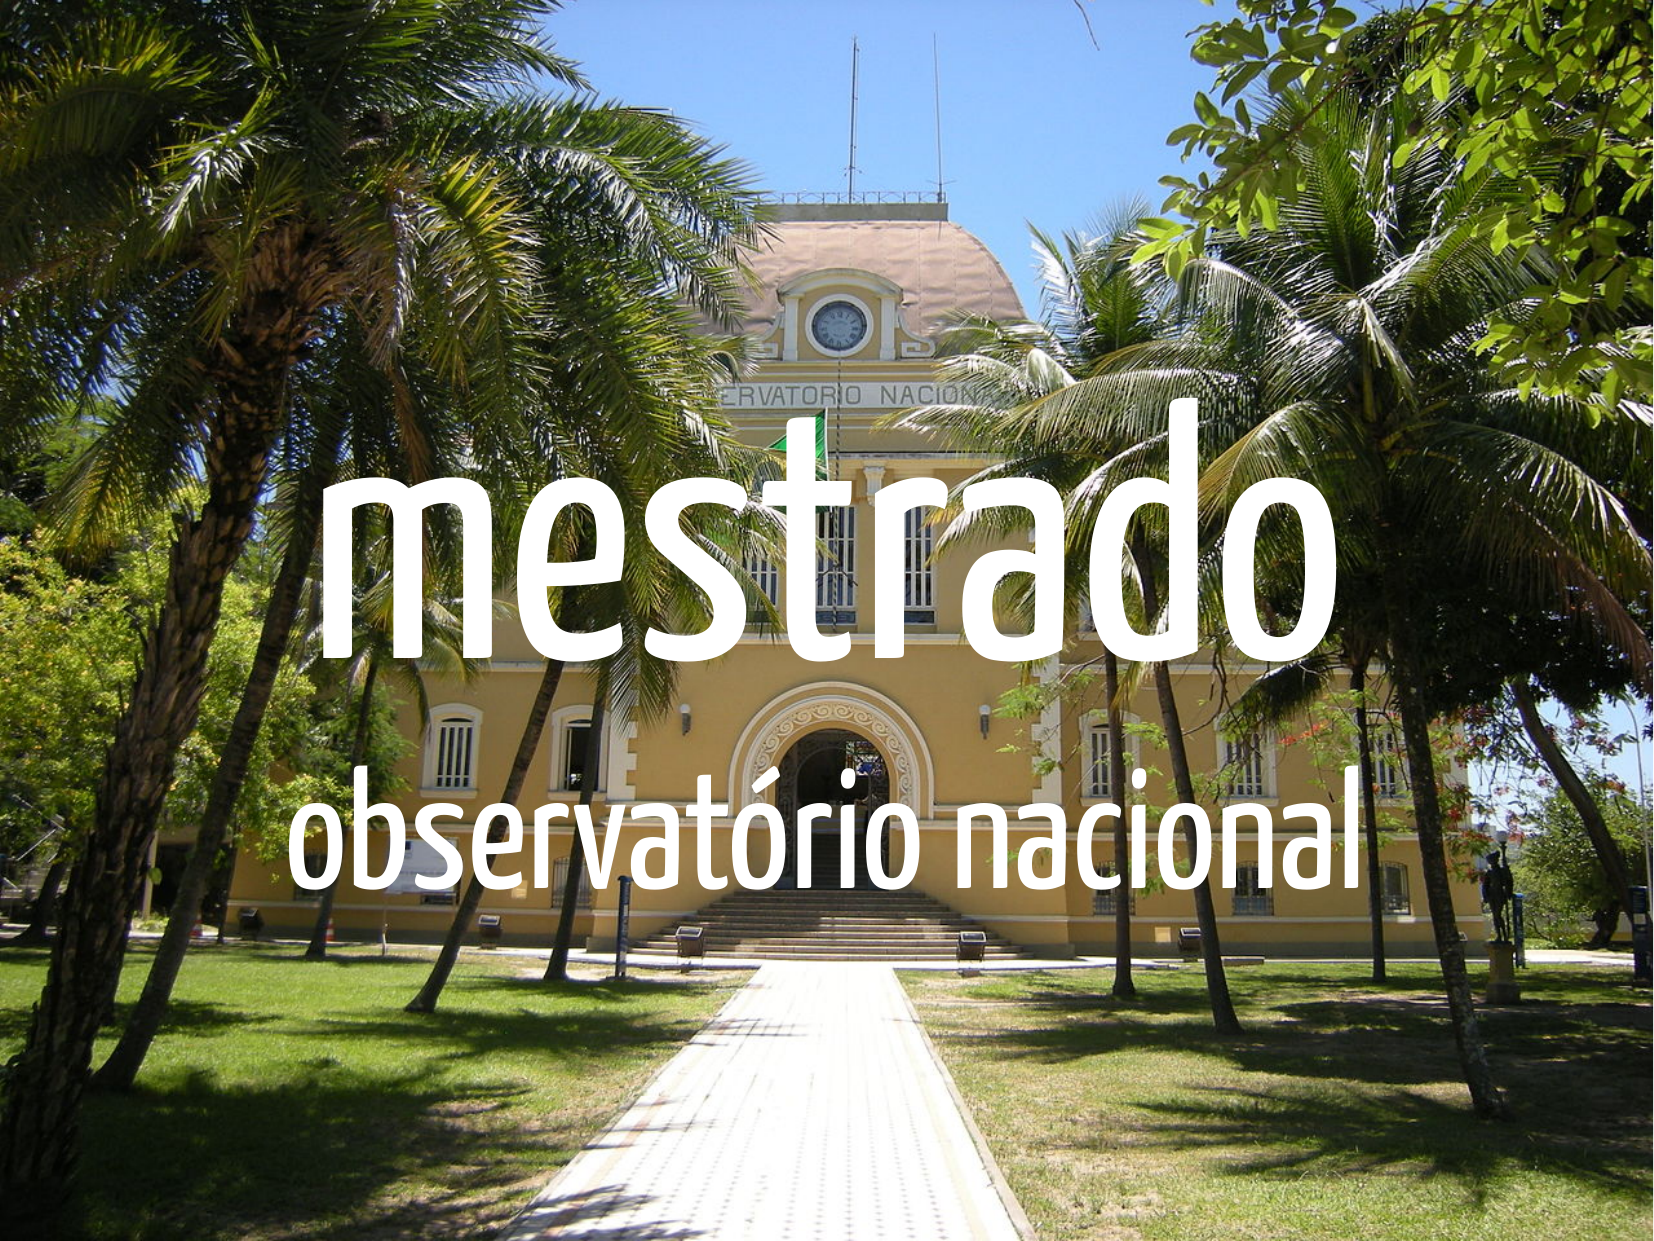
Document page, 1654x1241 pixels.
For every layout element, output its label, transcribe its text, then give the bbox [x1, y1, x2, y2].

picture [0, 0, 1654, 1241]
title mestrado observatório nacional [82, 318, 1571, 923]
